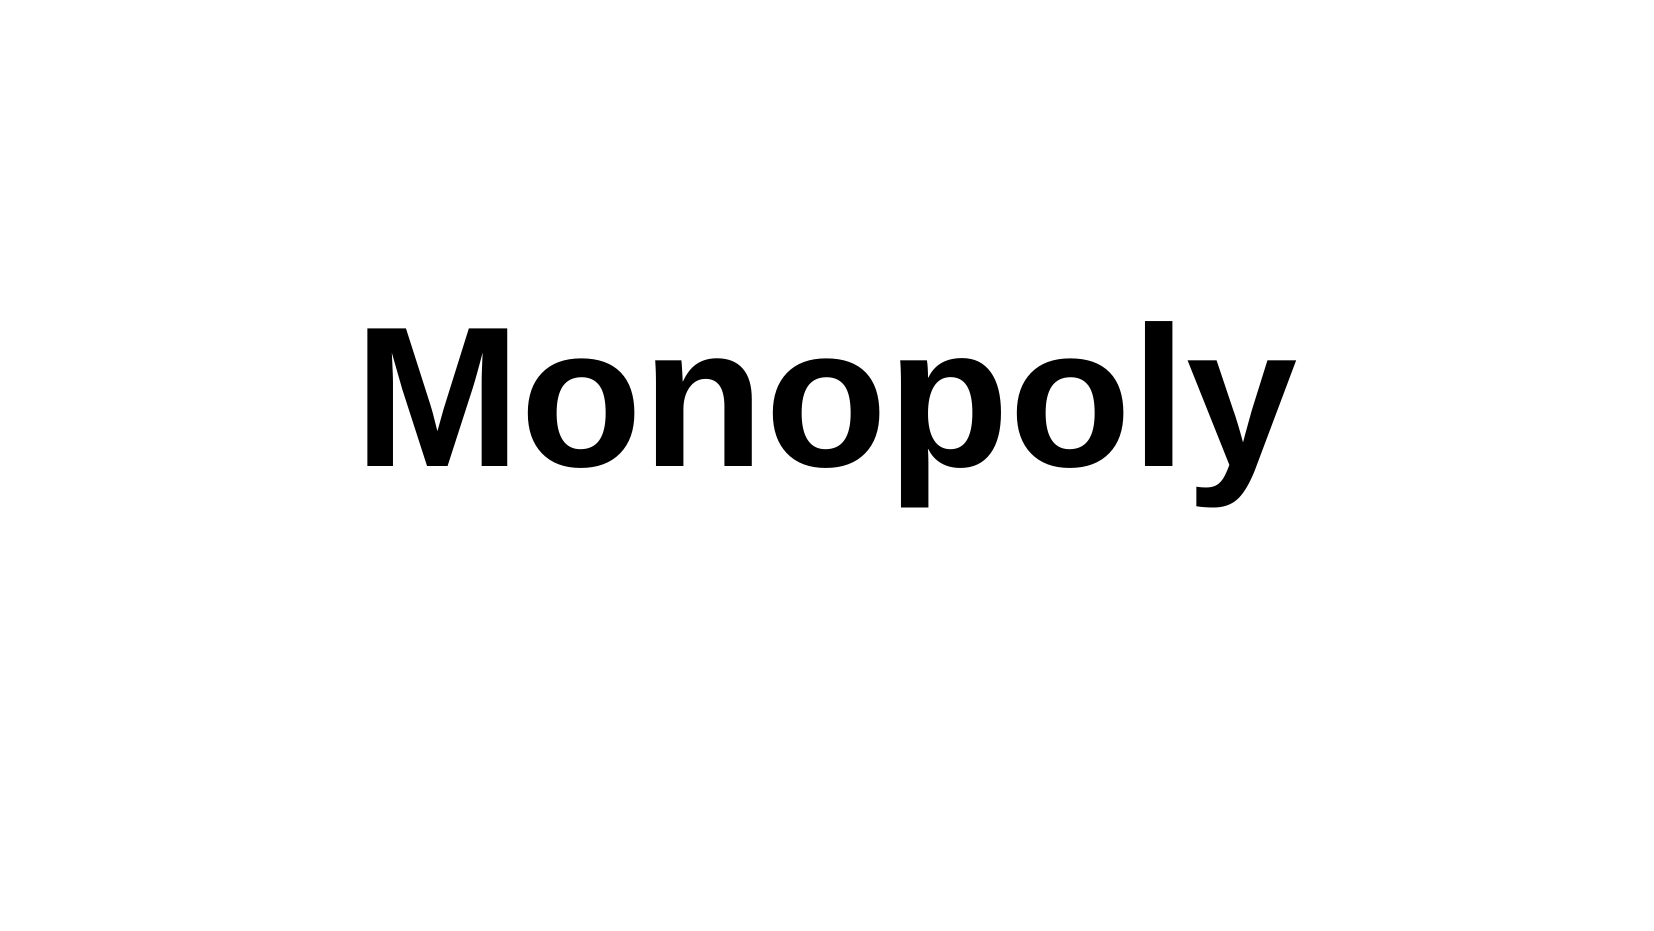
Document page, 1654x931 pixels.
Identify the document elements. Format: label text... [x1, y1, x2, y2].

subtitle Monopoly [82, 37, 1571, 757]
